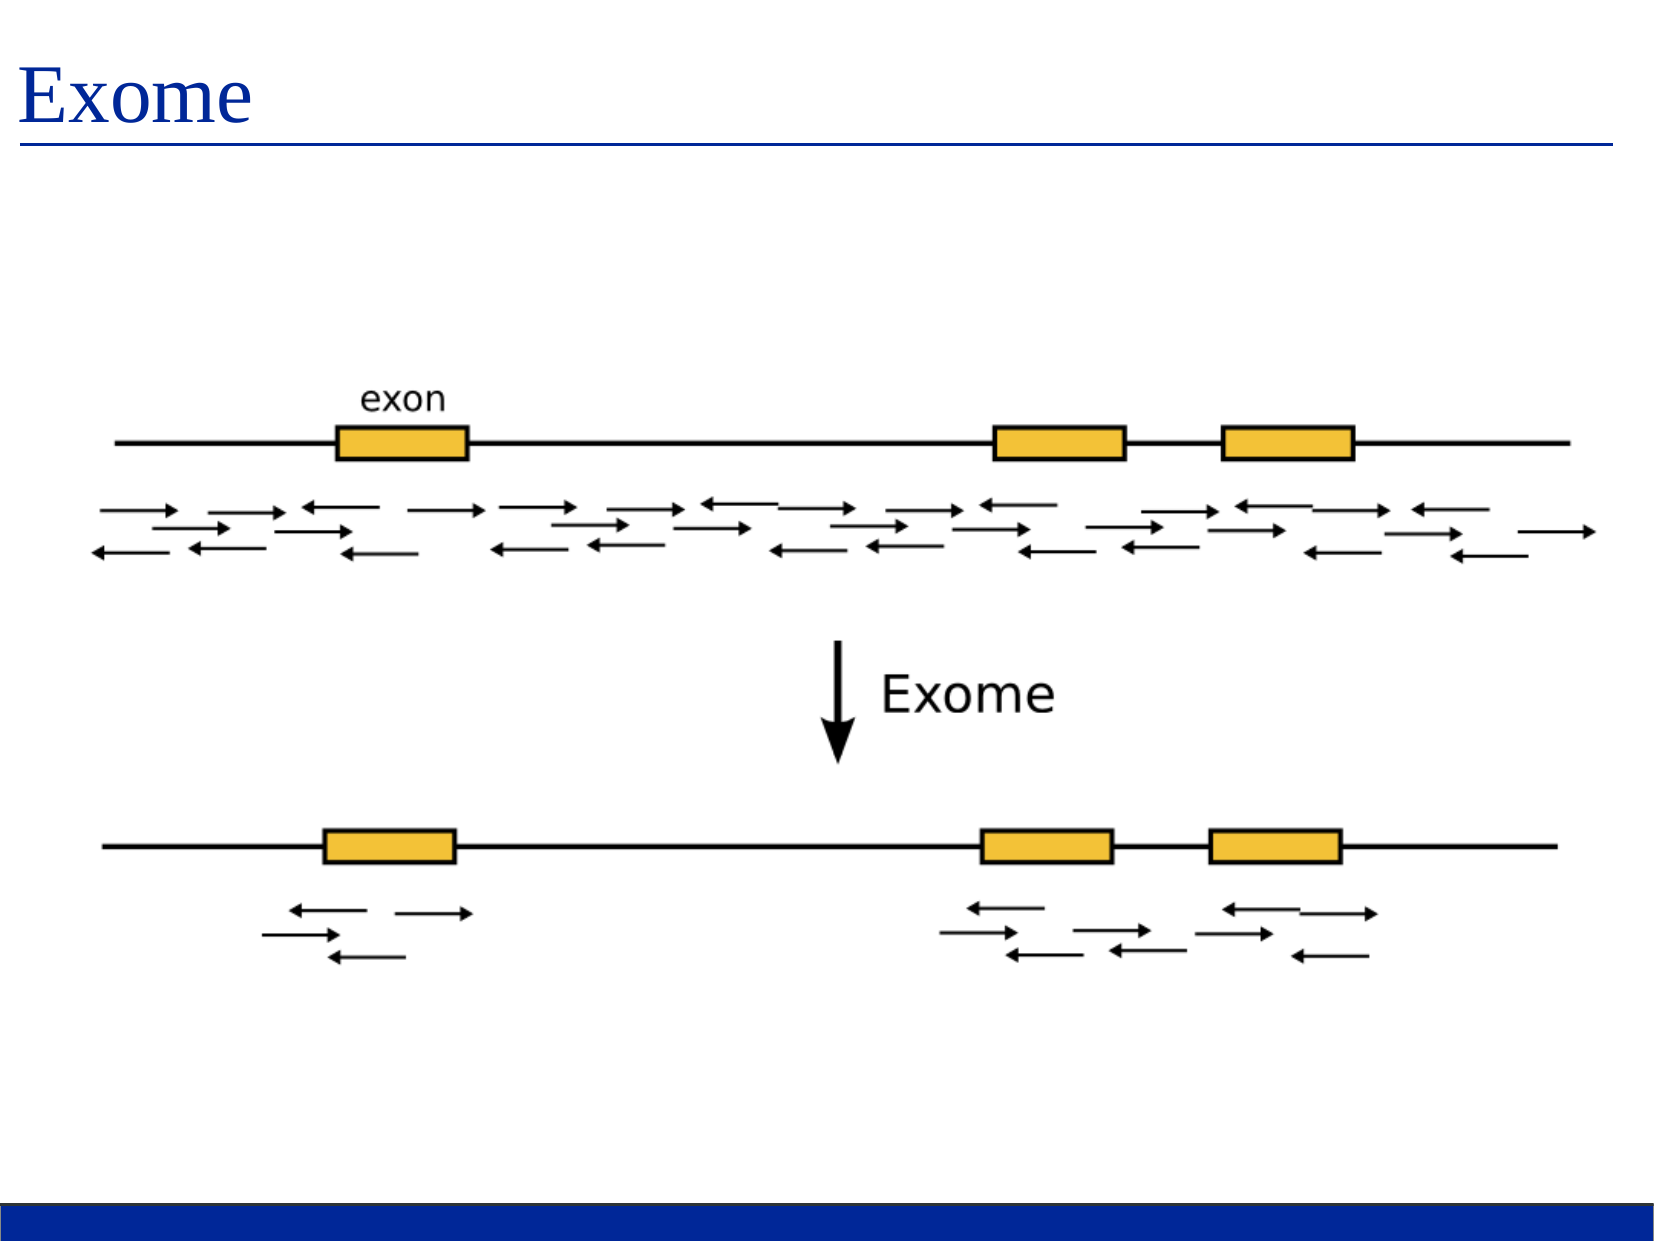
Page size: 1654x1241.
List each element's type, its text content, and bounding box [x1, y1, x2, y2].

title Exome [17, 0, 1589, 198]
picture [80, 368, 1607, 969]
